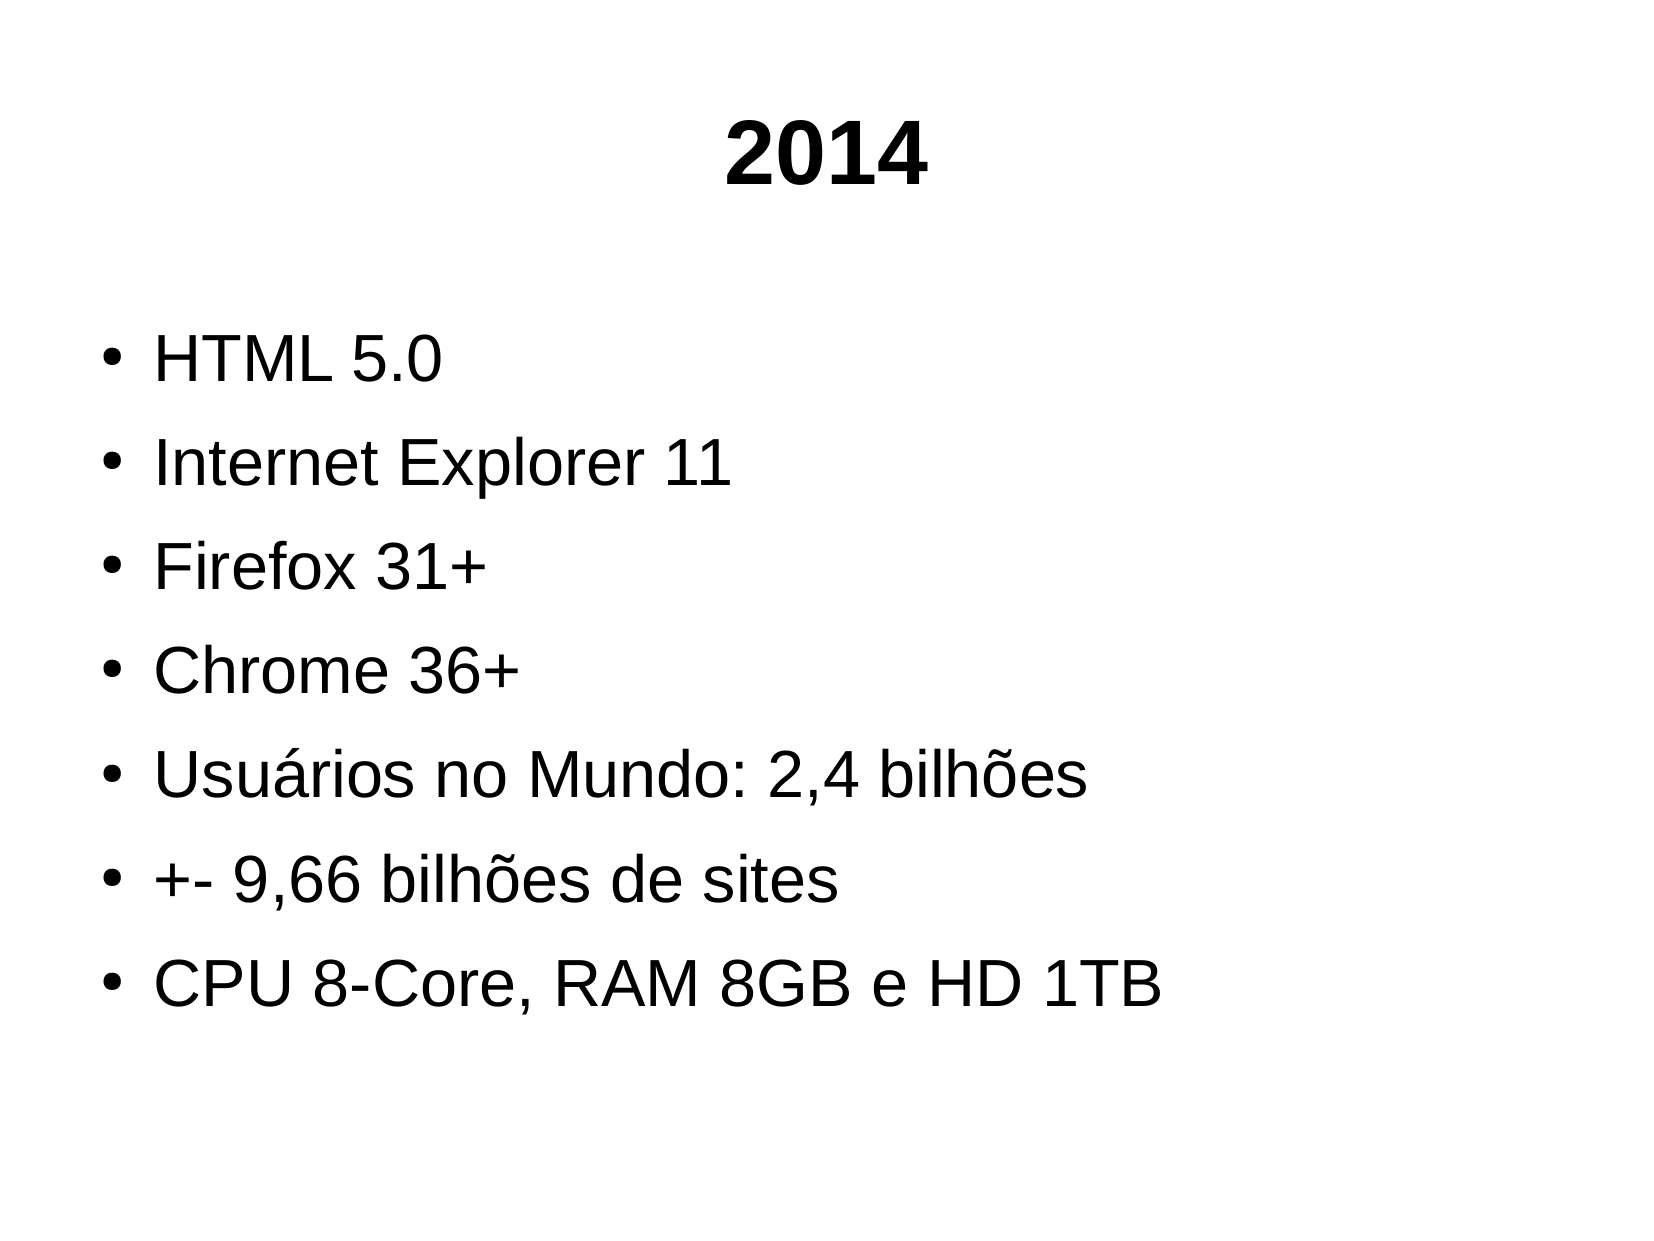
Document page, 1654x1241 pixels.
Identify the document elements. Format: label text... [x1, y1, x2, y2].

title 2014 [82, 49, 1571, 257]
list HTML 5.0 Internet Explorer 11 Firefox 31+ Chrome 36+ Usuários no Mundo: 2,4 bilhões +- 9,66 bilhões de sites CPU 8-Core, RAM 8GB e HD 1TB [82, 290, 1538, 1052]
